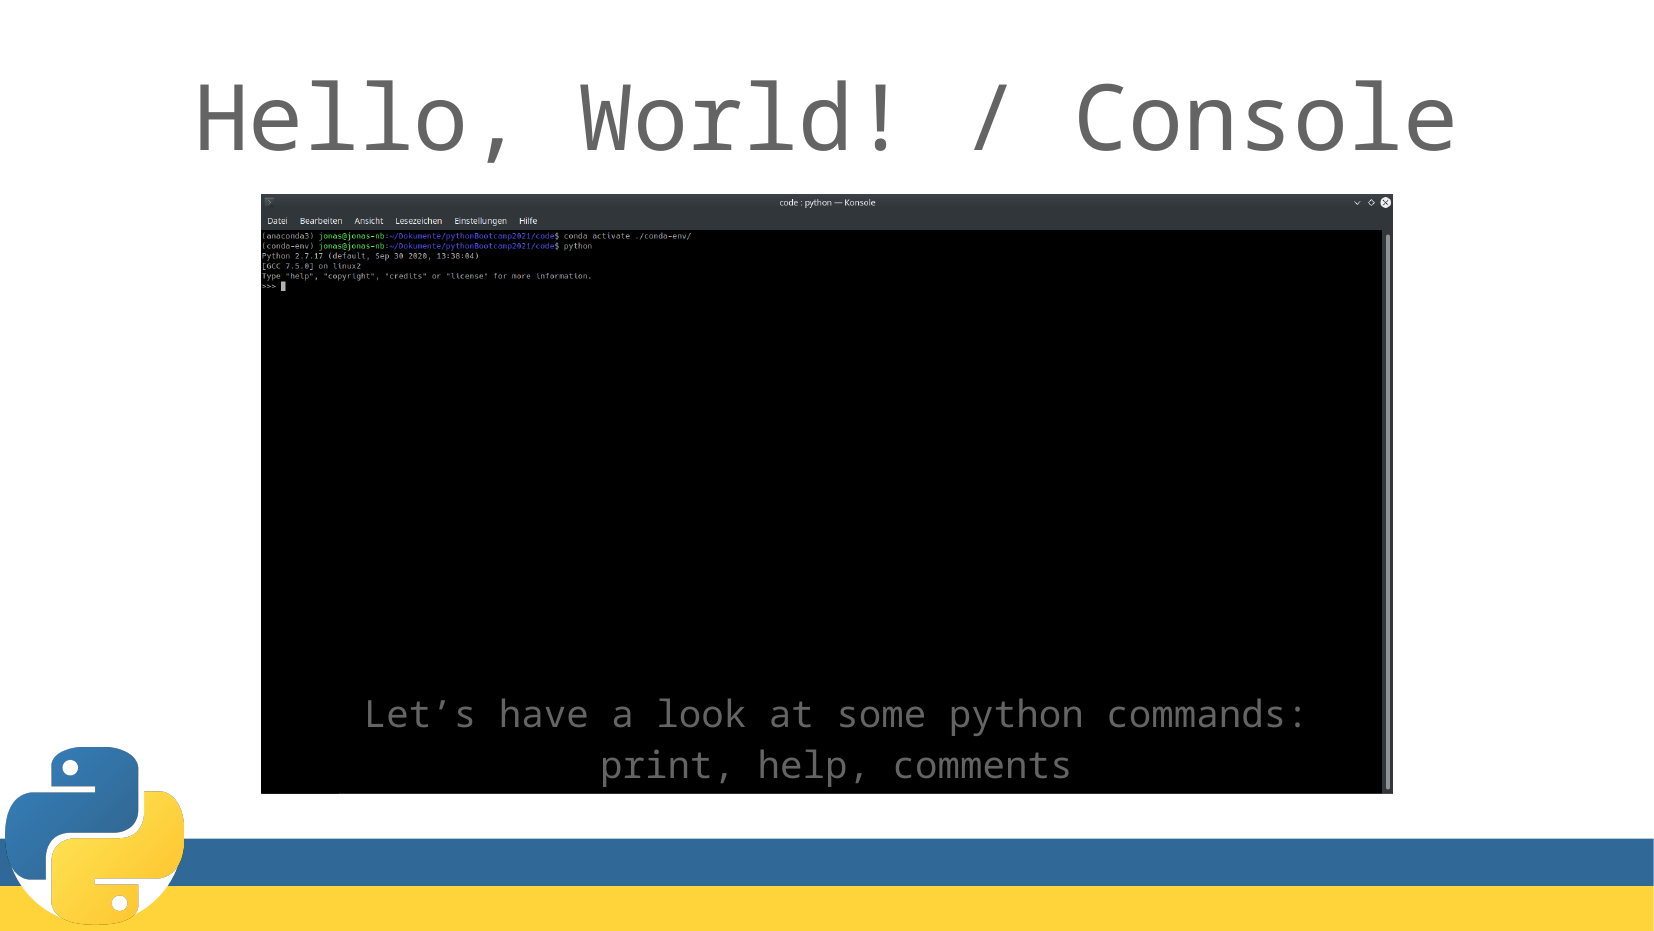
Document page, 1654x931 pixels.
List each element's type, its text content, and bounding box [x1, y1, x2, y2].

title Hello, World! / Console [82, 37, 1571, 193]
picture [261, 194, 1393, 795]
text_box Let’s have a look at some python commands: print, help, comments [349, 680, 1335, 771]
picture [5, 747, 184, 925]
